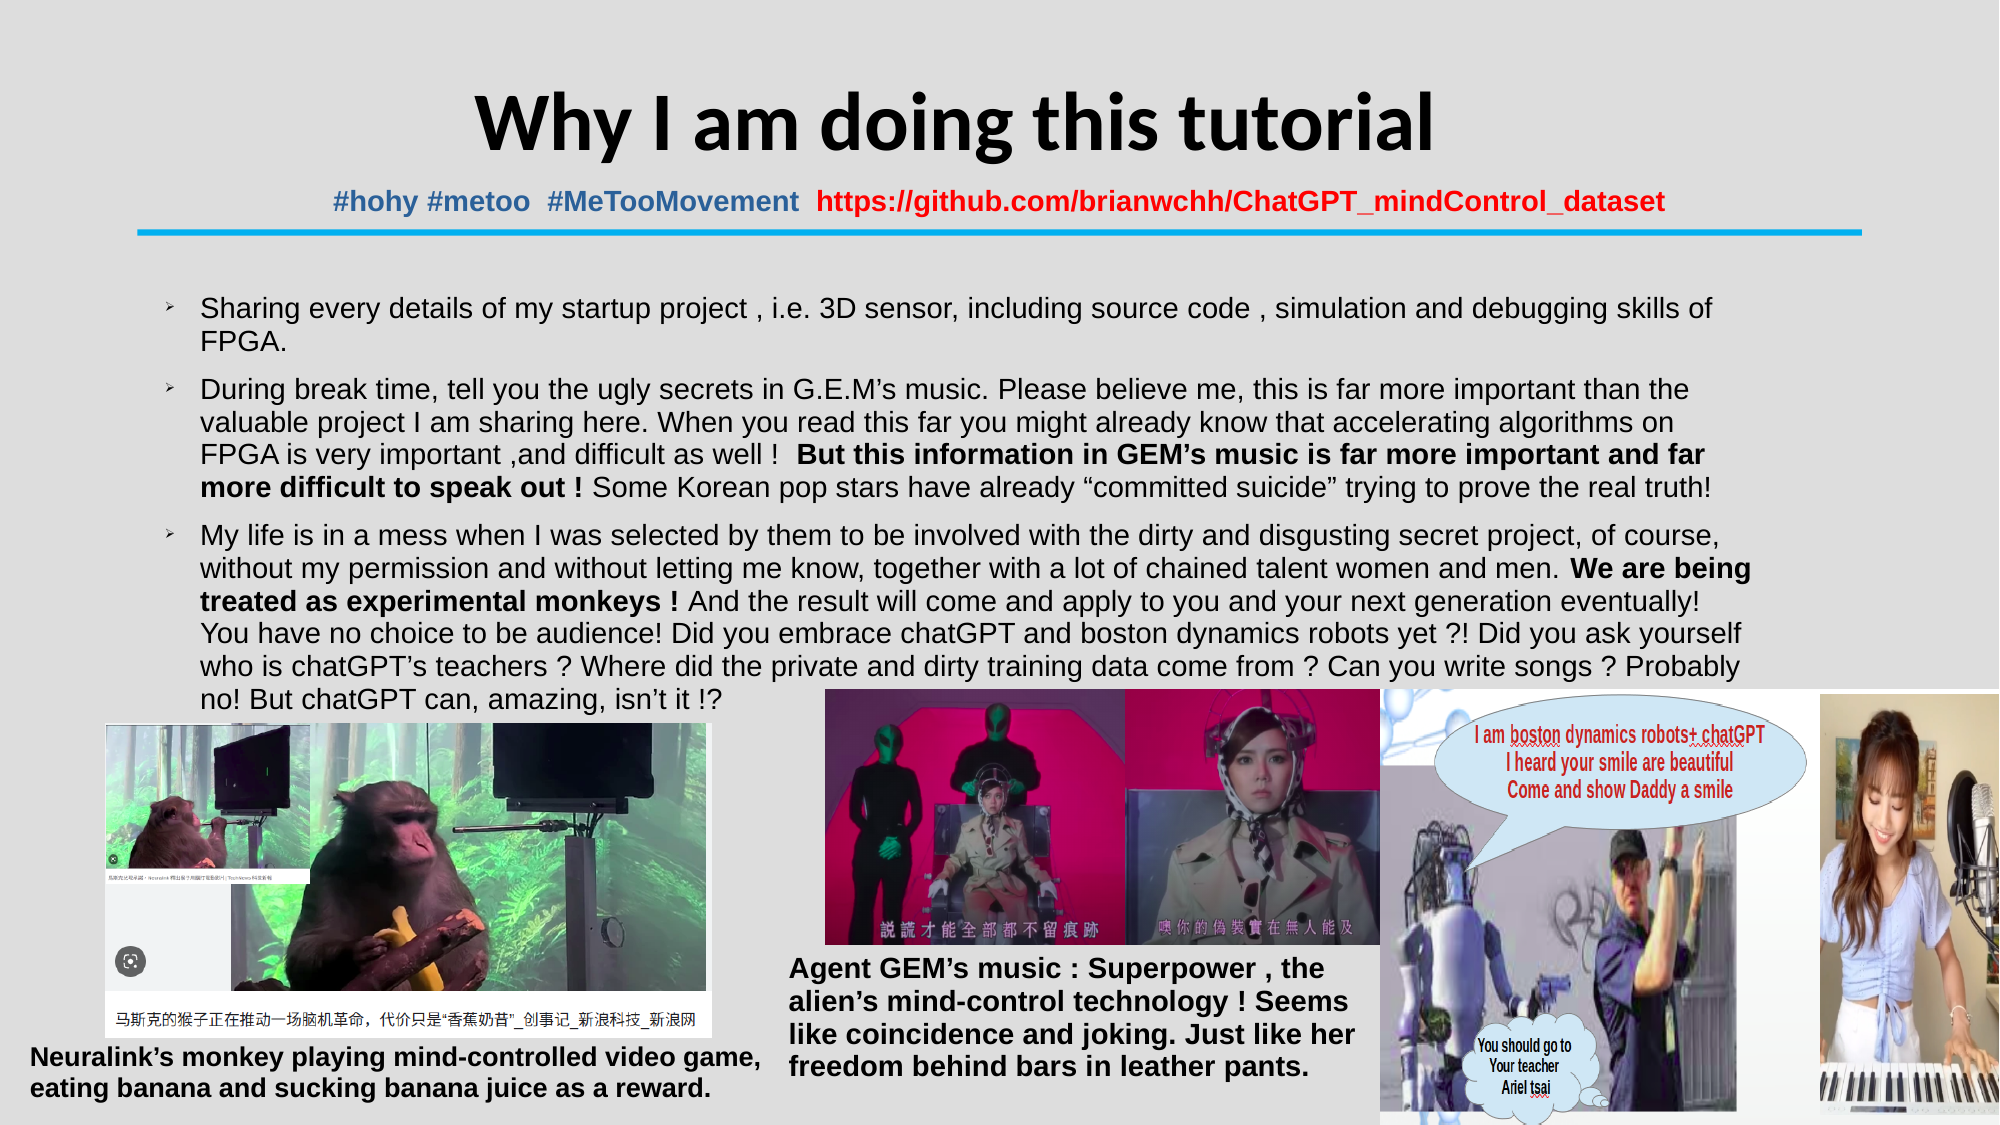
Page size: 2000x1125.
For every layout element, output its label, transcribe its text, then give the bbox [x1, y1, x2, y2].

text_box Why I am doing this tutorial [466, 60, 1445, 176]
picture [825, 689, 2000, 1125]
text_box Sharing every details of my startup project , i.e. 3D sensor, including source code , simulation and debugging skills of FPGA. During break time, tell you the ugly secrets in G.E.M’s music. Please believe me, this is far more important than the valuable project I am sharing here. When you read this far you might already know that accelerating algorithms on FPGA is very important ,and difficult as well ! But this information in GEM’s music is far more important and far more difficult to speak out ! Some Korean pop stars have already “committed suicide” trying to prove the real truth! My life is in a mess when I was selected by them to be involved with the dirty and disgusting secret project, of course, without my permission and without letting me know, together with a lot of chained talent women and men. We are being treated as experimental monkeys ! And the result will come and apply to you and your next generation eventually! You have no choice to be audience! Did you embrace chatGPT and boston dynamics robots yet ?! Did you ask yourself who is chatGPT’s teachers ? Where did the private and dirty training data come from ? Can you write songs ? Probably no! But chatGPT can, amazing, isn’t it !? [150, 285, 1771, 724]
text_box Agent GEM’s music : Superpower , the alien’s mind-control technology ! Seems like coincidence and joking. Just like her freedom behind bars in leather pants. [773, 944, 1380, 1111]
text_box Neuralink’s monkey playing mind-controlled video game, eating banana and sucking banana juice as a reward. [15, 1035, 773, 1111]
text_box #hohy #metoo #MeTooMovement https://github.com/brianwchh/ChatGPT_mindControl_dataset [0, 177, 2000, 225]
picture [105, 723, 712, 1035]
